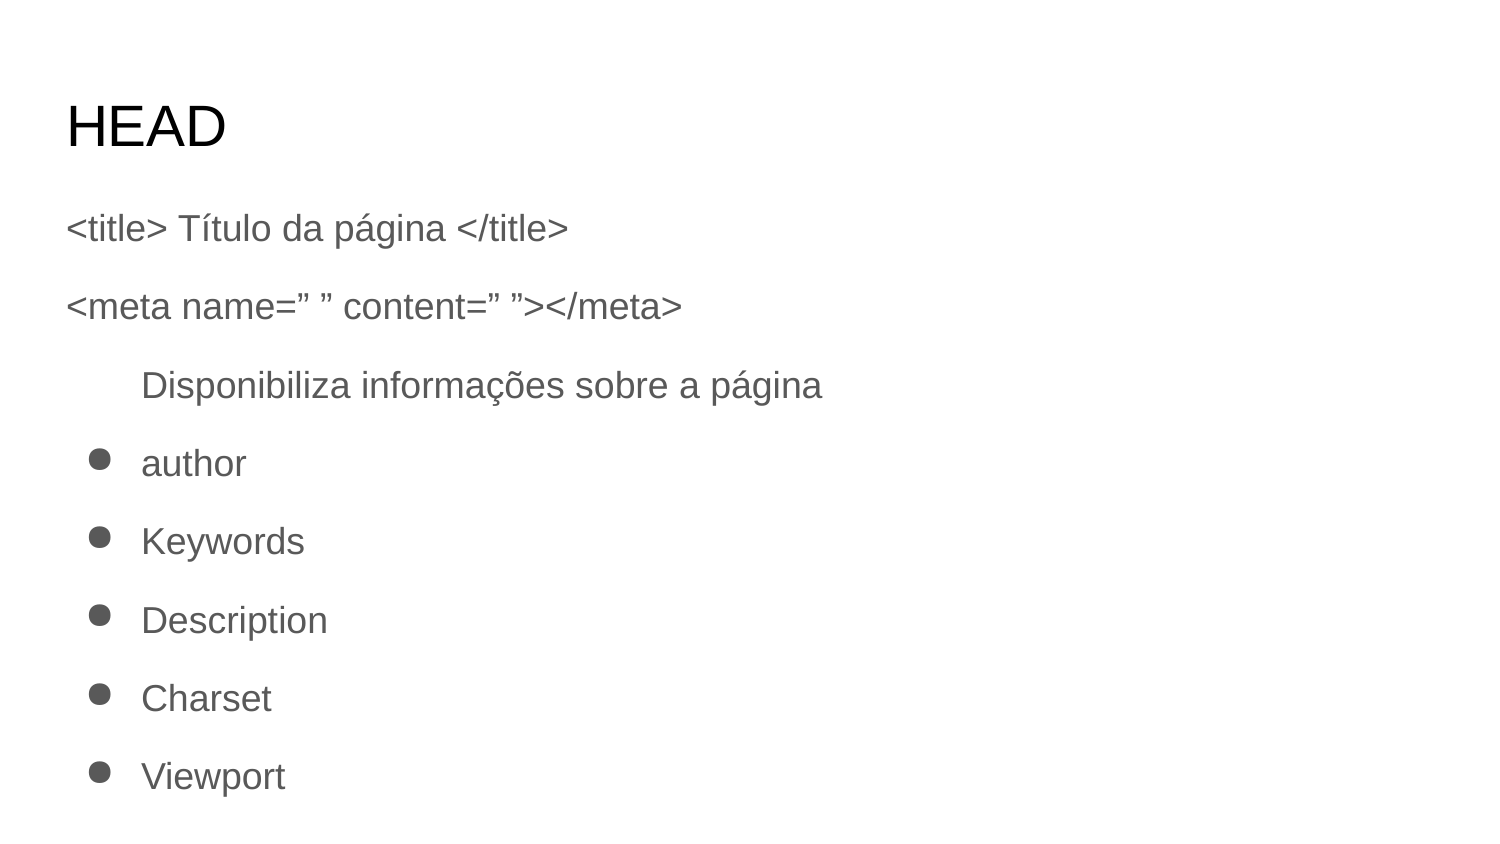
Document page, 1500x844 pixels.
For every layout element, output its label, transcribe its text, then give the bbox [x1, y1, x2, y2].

title HEAD [51, 72, 1449, 167]
list <title> Título da página </title> <meta name=” ” content=” ”></meta> Disponibiliza informações sobre a página author Keywords Description Charset Viewport [51, 189, 1449, 750]
